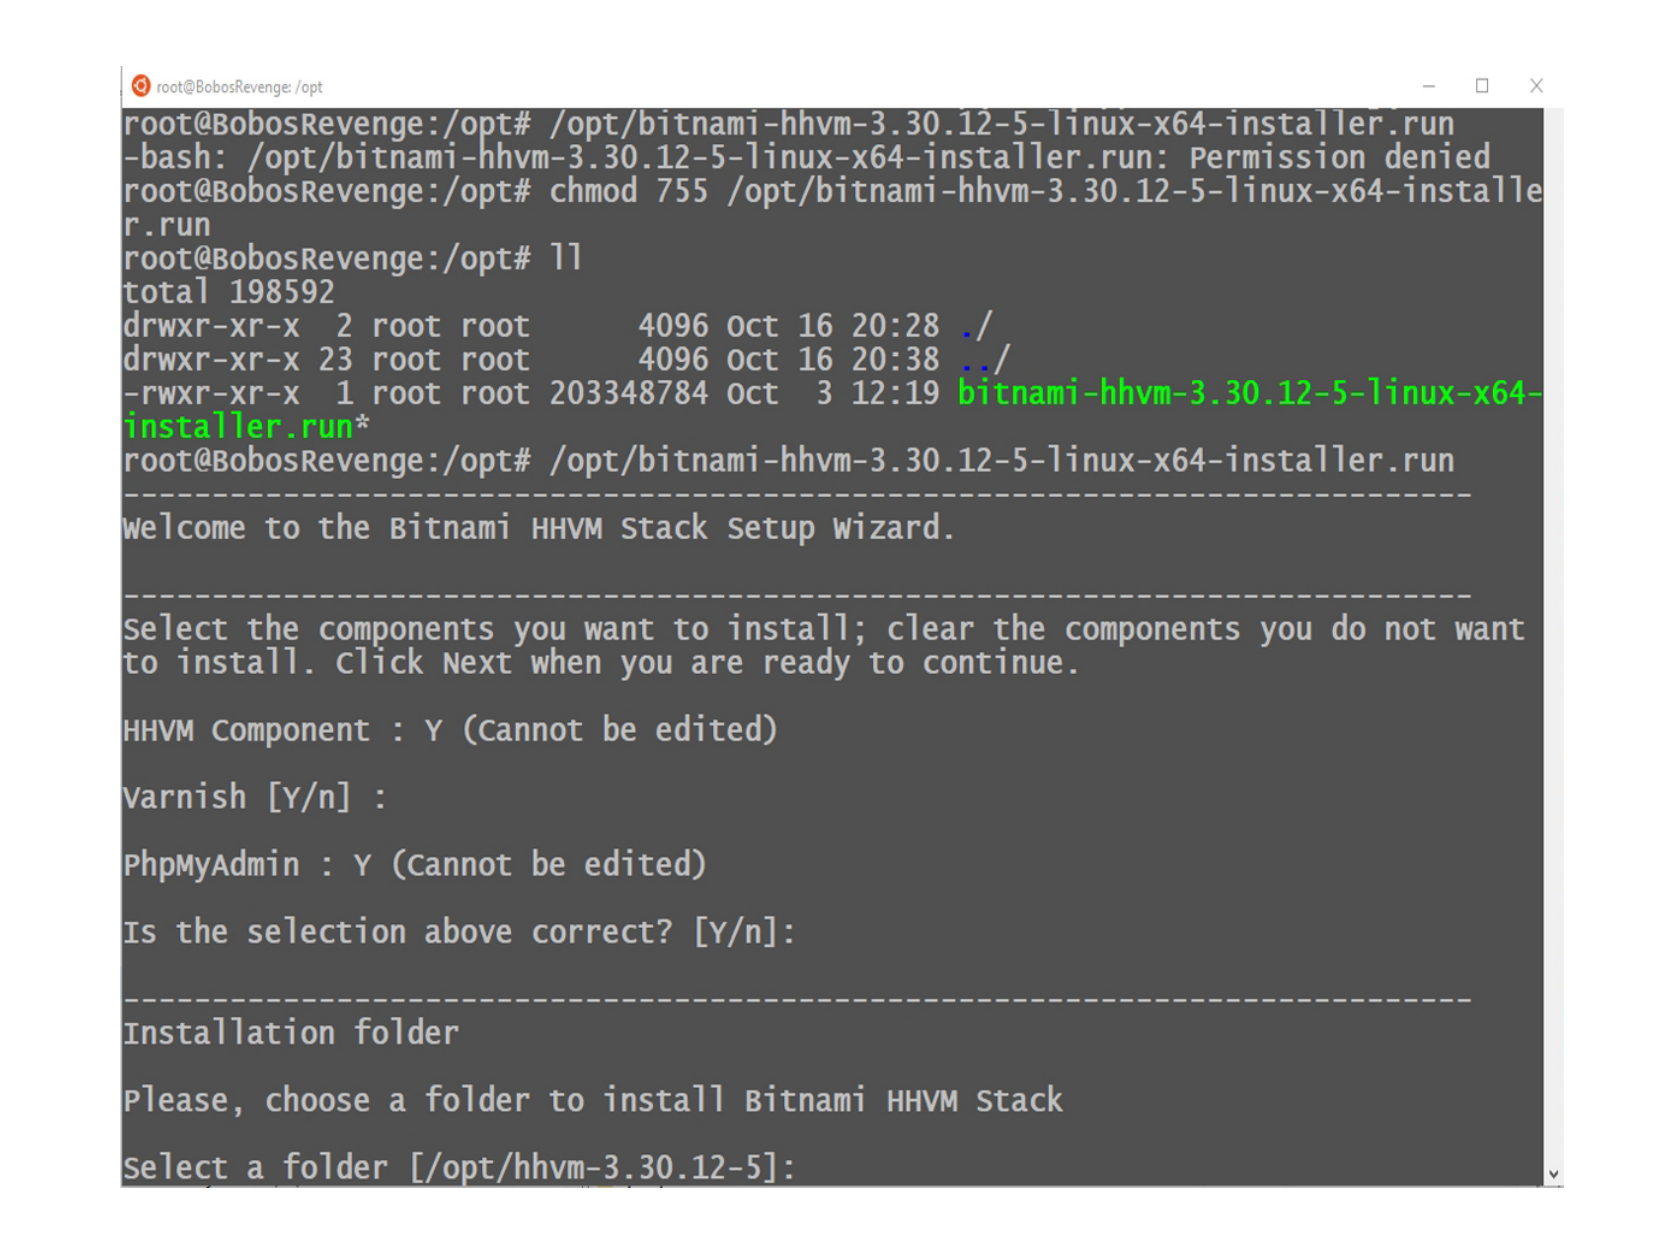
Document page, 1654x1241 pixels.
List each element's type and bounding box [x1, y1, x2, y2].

picture [120, 66, 1564, 1188]
